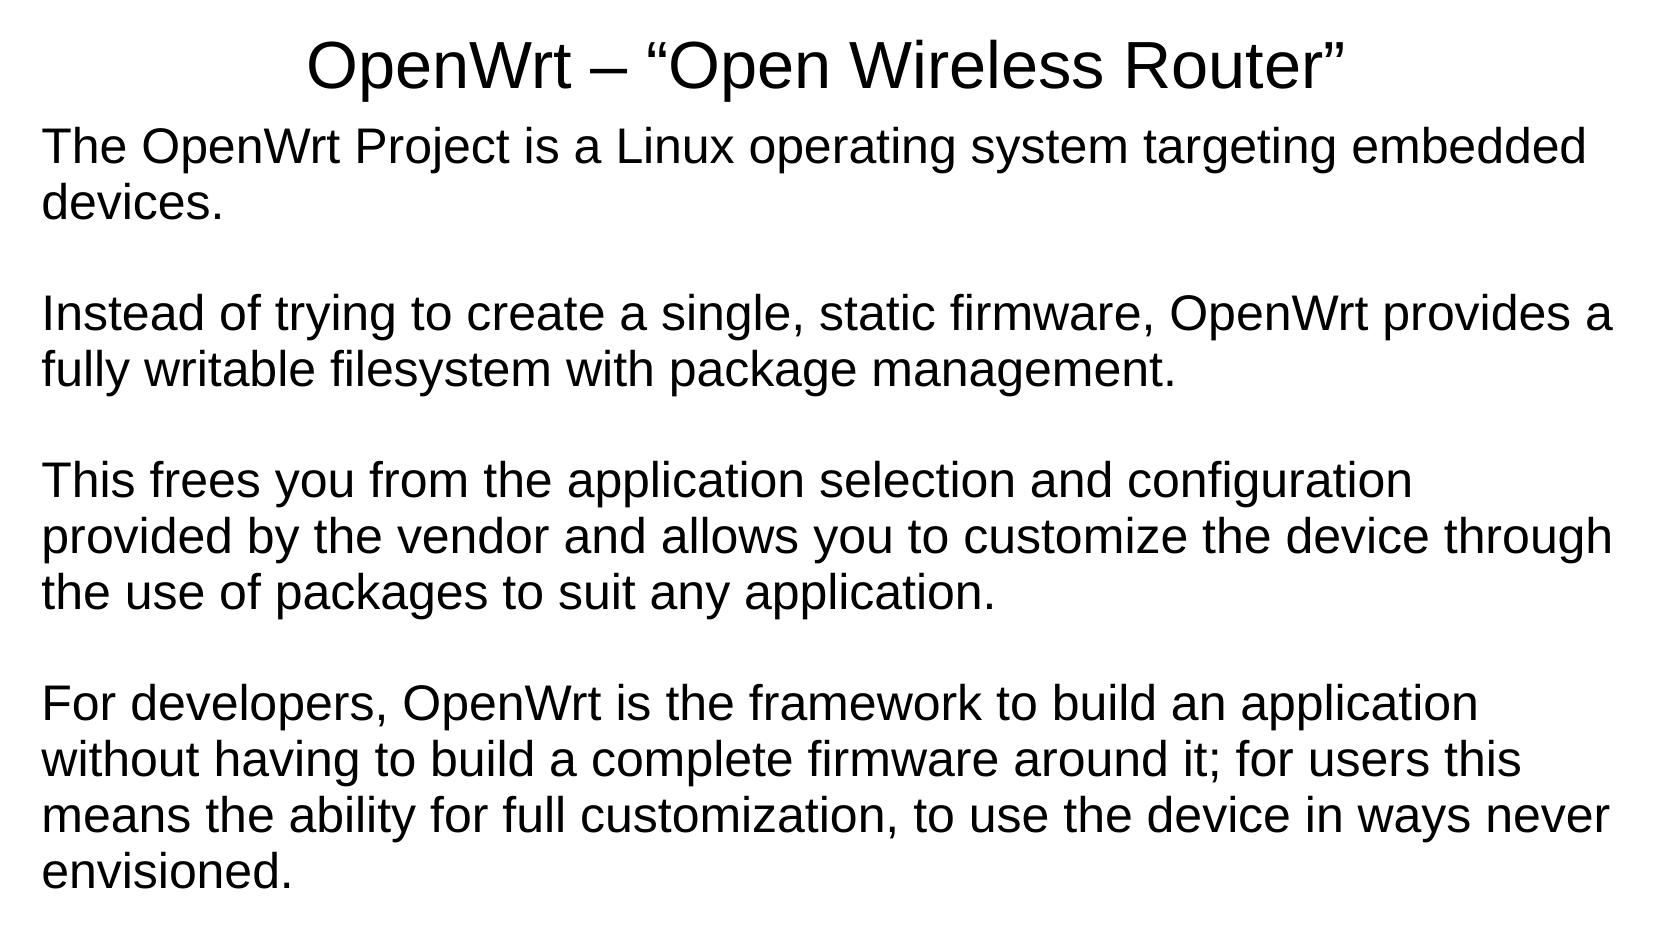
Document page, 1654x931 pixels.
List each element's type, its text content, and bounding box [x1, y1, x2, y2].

title OpenWrt – “Open Wireless Router” [82, 28, 1571, 104]
subtitle The OpenWrt Project is a Linux operating system targeting embedded devices. Instead of trying to create a single, static firmware, OpenWrt provides a fully writable filesystem with package management. This frees you from the application selection and configuration provided by the vendor and allows you to customize the device through the use of packages to suit any application. For developers, OpenWrt is the framework to build an application without having to build a complete firmware around it; for users this means the ability for full customization, to use the device in ways never envisioned. [41, 118, 1619, 899]
